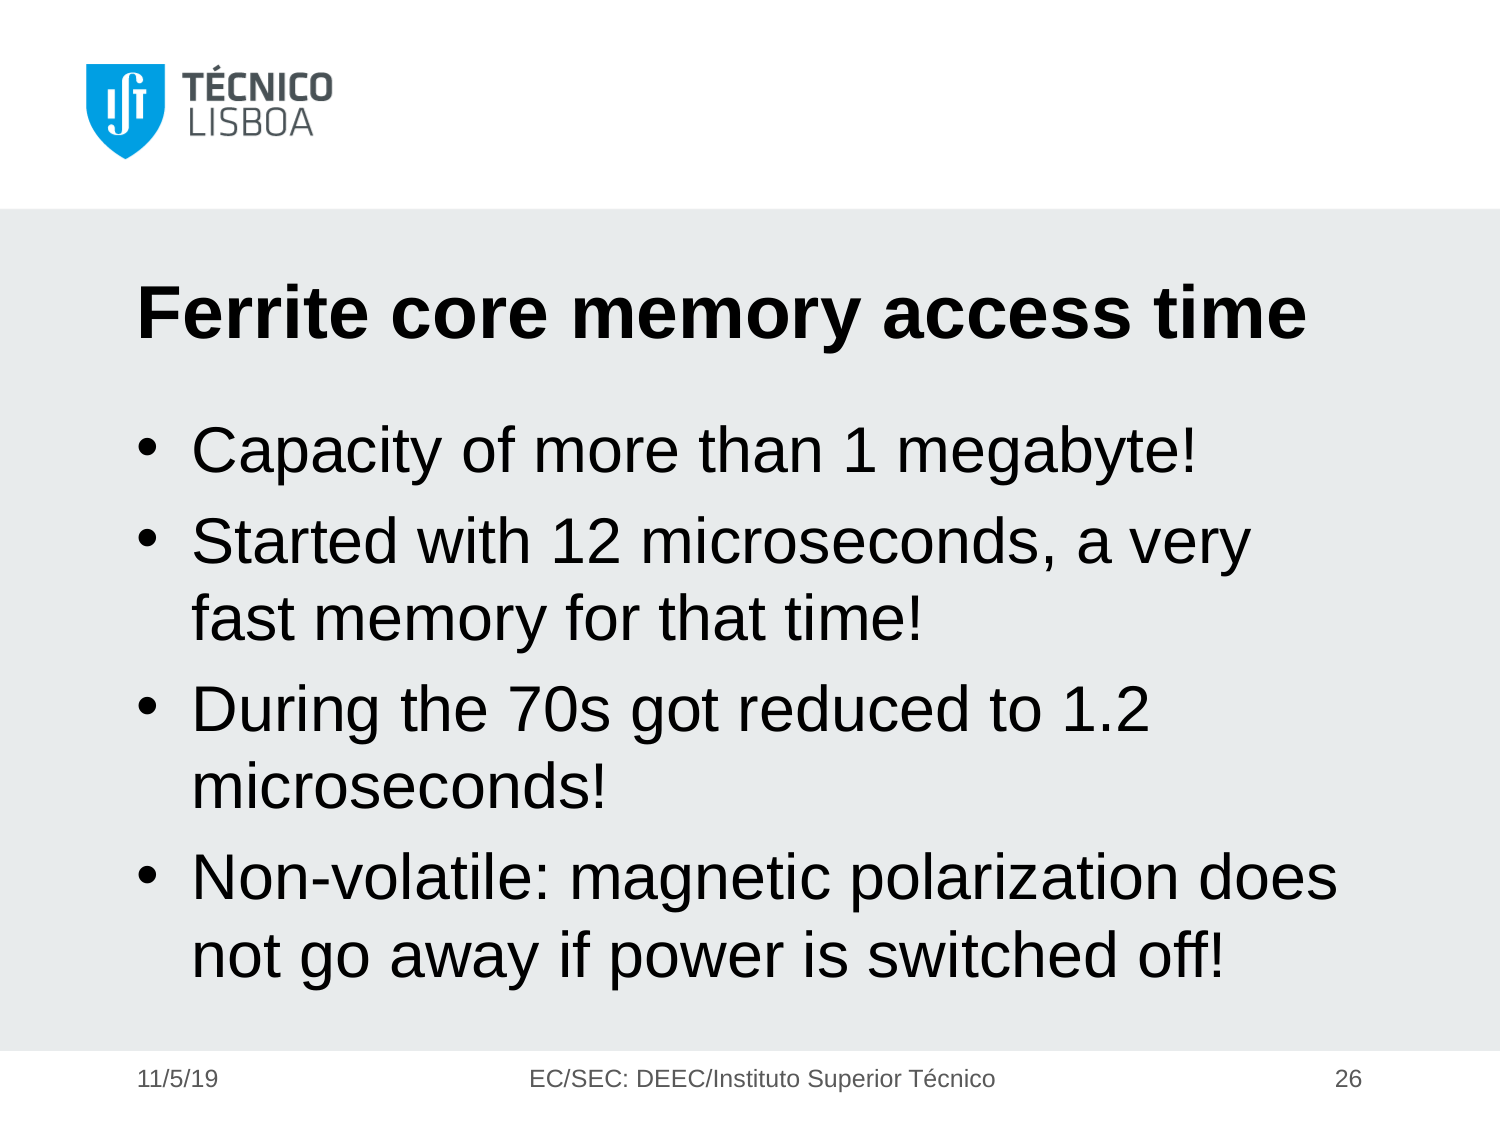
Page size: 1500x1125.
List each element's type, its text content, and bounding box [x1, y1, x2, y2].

picture [0, 0, 1500, 1125]
title Ferrite core memory access time [121, 237, 1378, 381]
footer EC/SEC: DEEC/Instituto Superior Técnico [512, 1052, 1021, 1103]
list Capacity of more than 1 megabyte! Started with 12 microseconds, a very fast memory for that time! During the 70s got reduced to 1.2 microseconds! Non-volatile: magnetic polarization does not go away if power is switched off! [121, 400, 1378, 1005]
slide_number 11/5/19 [121, 1052, 425, 1103]
slide_number <number> [1077, 1052, 1378, 1103]
